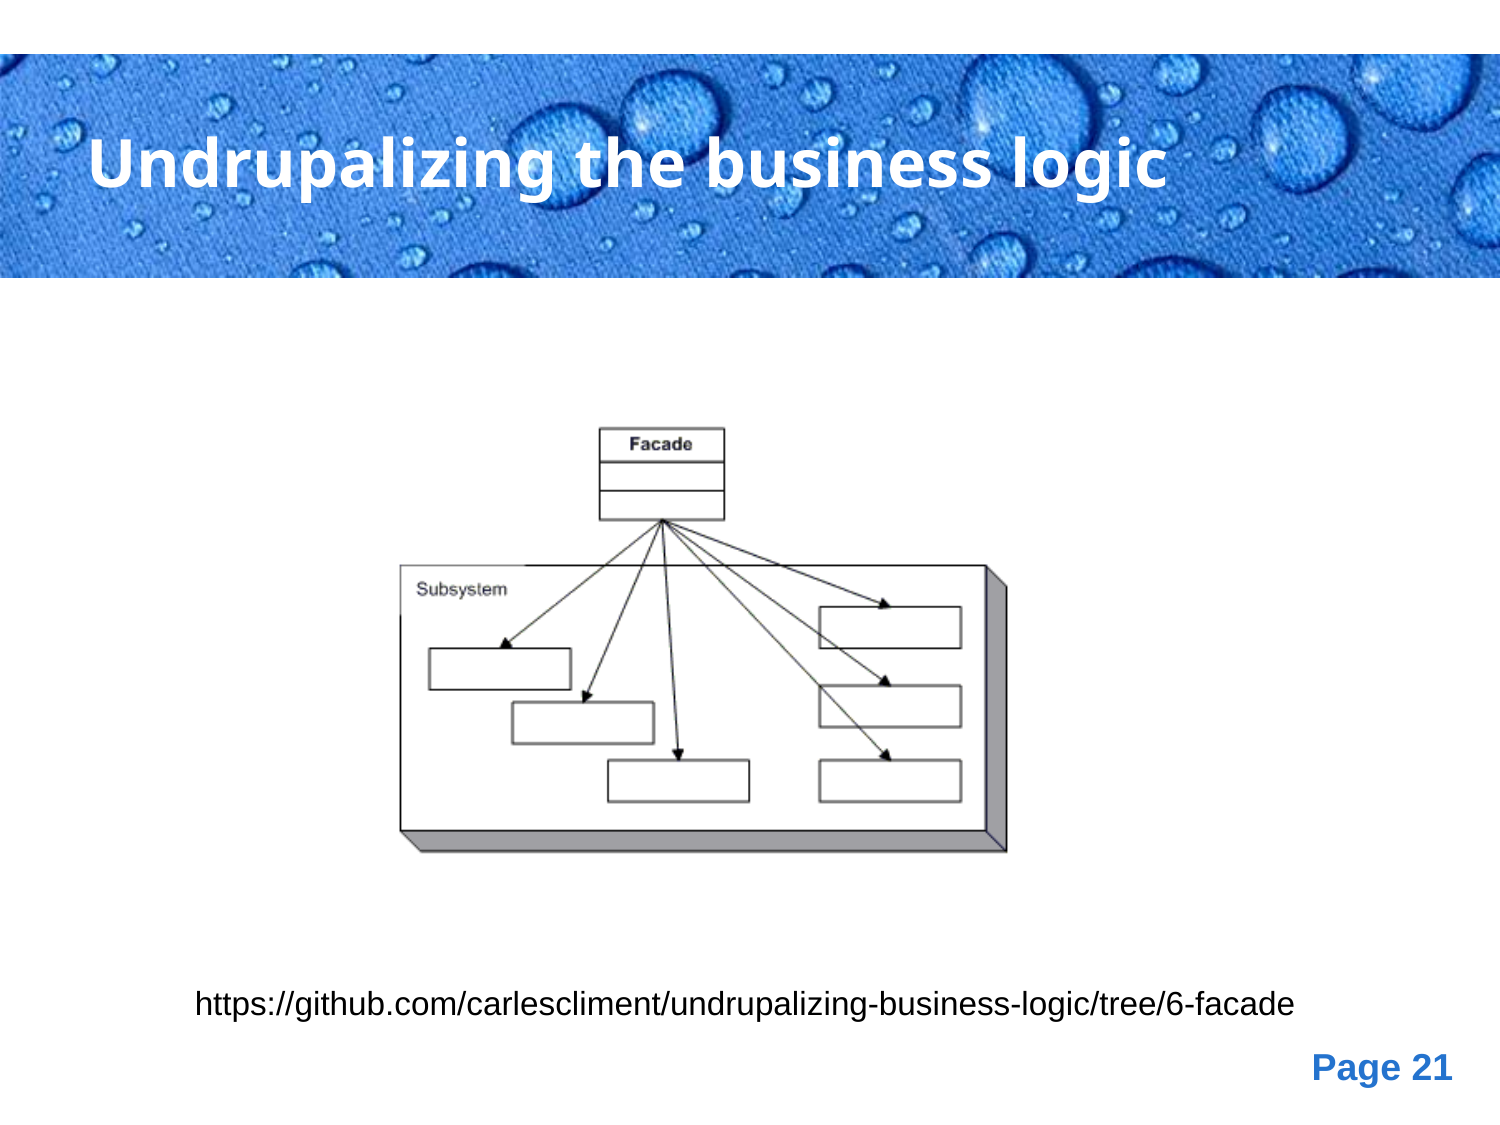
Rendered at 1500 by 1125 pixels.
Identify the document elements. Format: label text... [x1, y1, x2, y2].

text_box Undrupalizing the business logic [71, 112, 1185, 209]
text_box https://github.com/carlescliment/undrupalizing-business-logic/tree/6-facade [180, 975, 1396, 1030]
picture [0, 54, 1500, 278]
picture [390, 419, 1021, 871]
